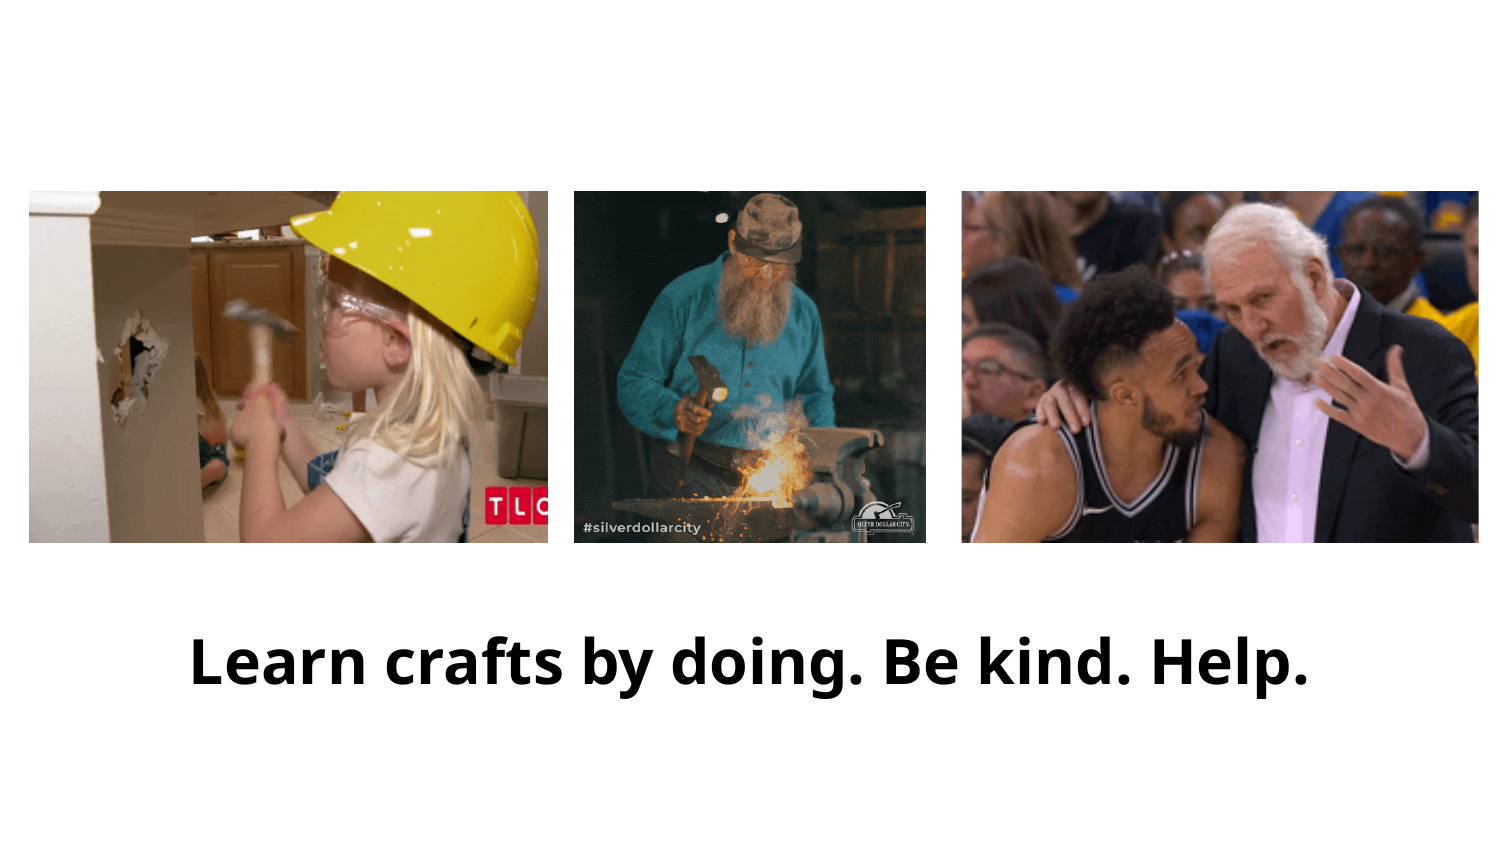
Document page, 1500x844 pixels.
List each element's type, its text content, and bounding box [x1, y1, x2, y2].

title Learn crafts by doing. Be kind. Help. [51, 590, 1449, 729]
picture [961, 191, 1479, 543]
picture [574, 191, 926, 543]
picture [0, 191, 548, 543]
